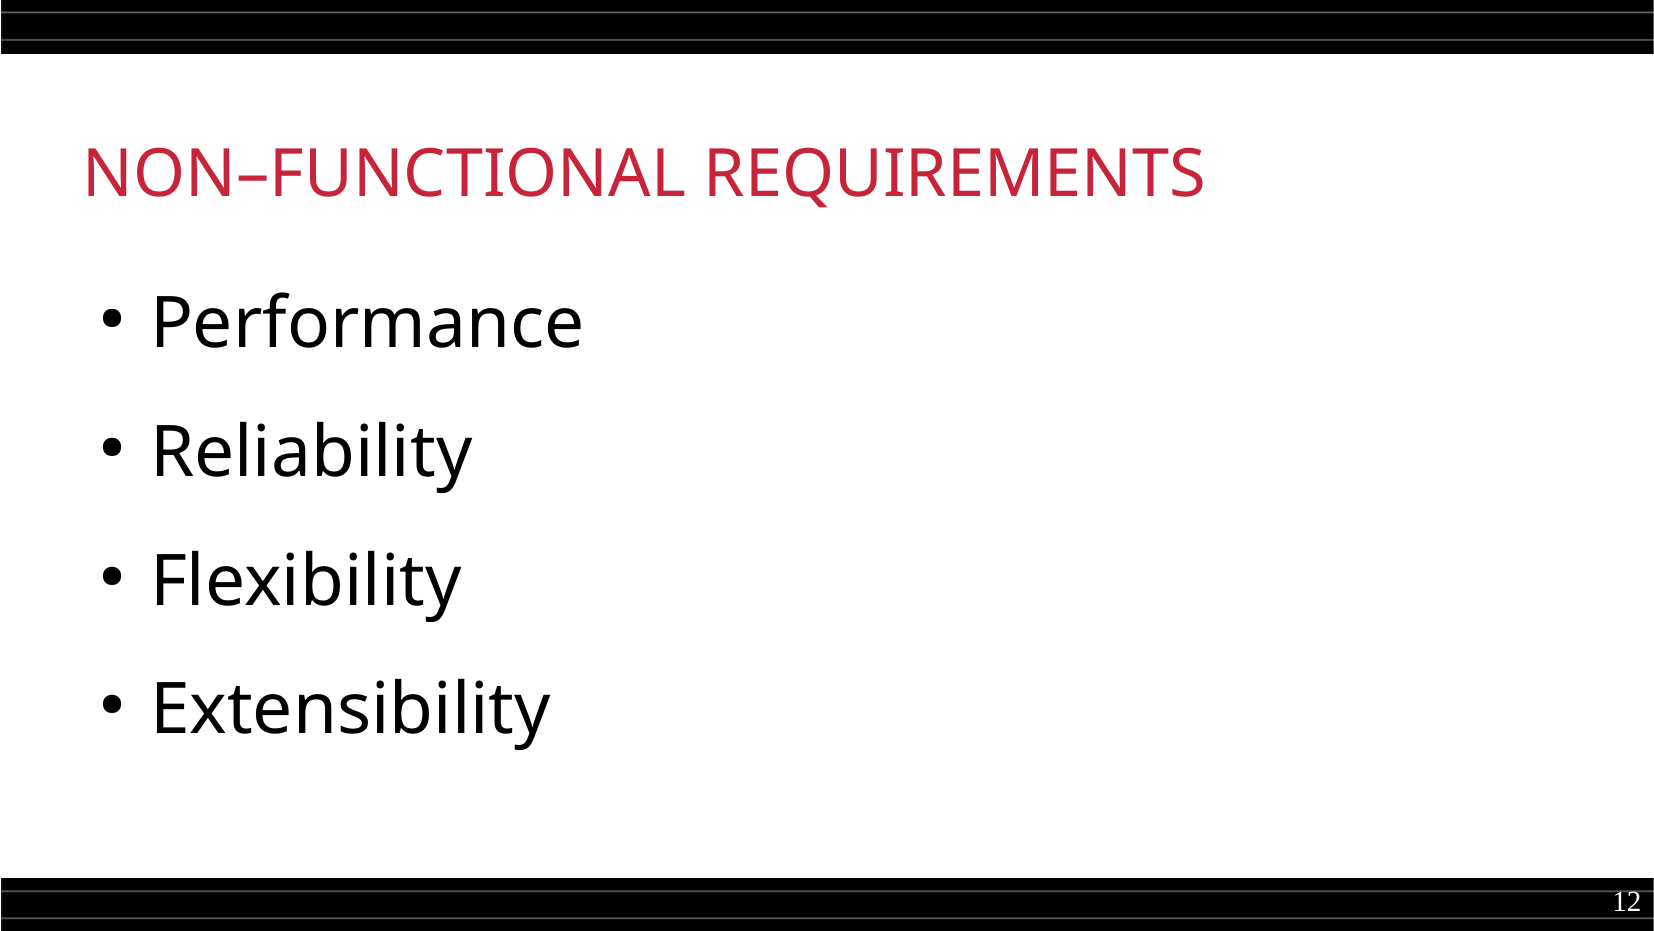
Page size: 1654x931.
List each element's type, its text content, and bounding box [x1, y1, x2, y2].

list Performance Reliability Flexibility Extensibility [82, 271, 1571, 758]
picture [1, 878, 1654, 931]
picture [1, 0, 1654, 54]
title NON–FUNCTIONAL REQUIREMENTS [82, 84, 1571, 257]
